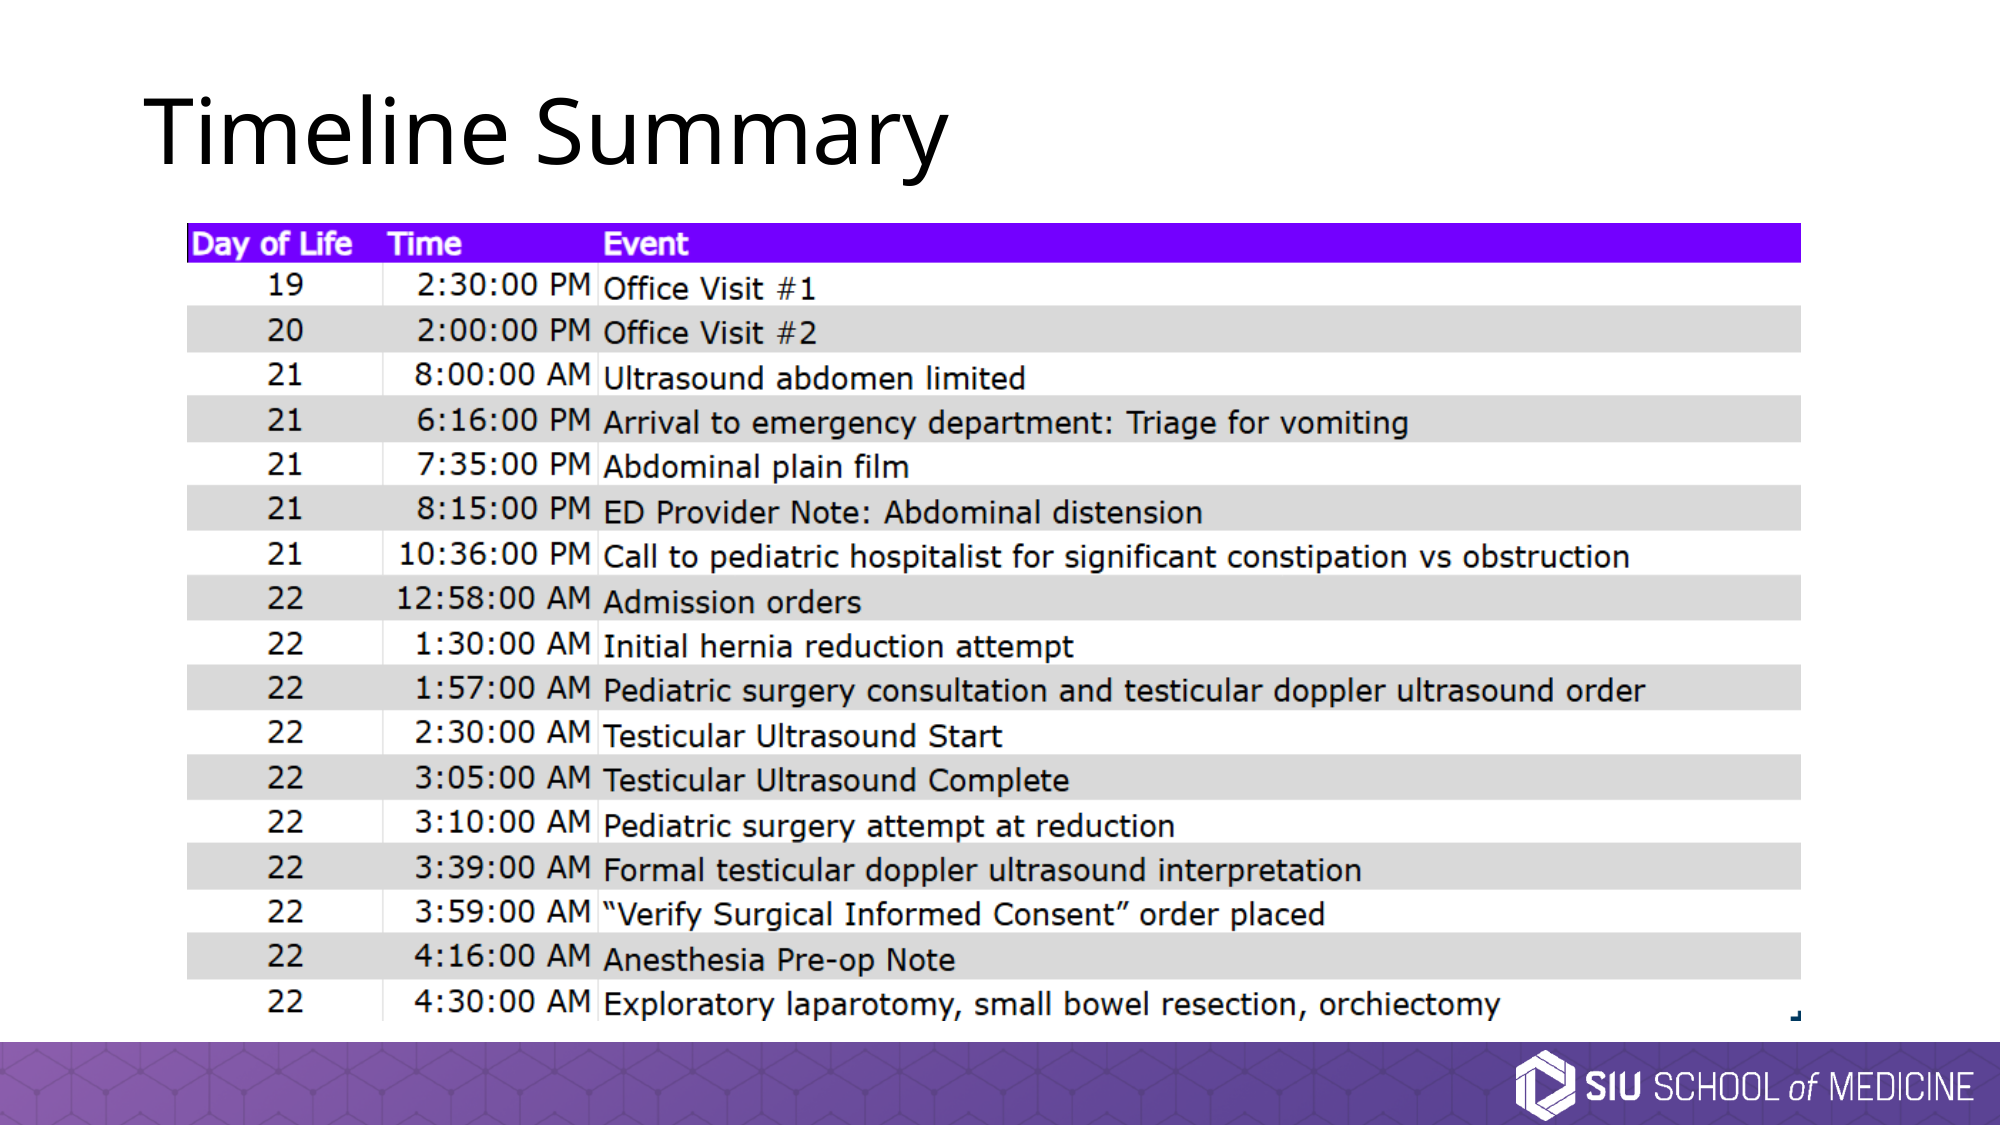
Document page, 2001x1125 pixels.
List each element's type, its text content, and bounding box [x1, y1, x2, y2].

picture [187, 223, 1801, 1021]
picture [0, 1042, 2000, 1125]
text_box Timeline Summary [128, 59, 1726, 188]
